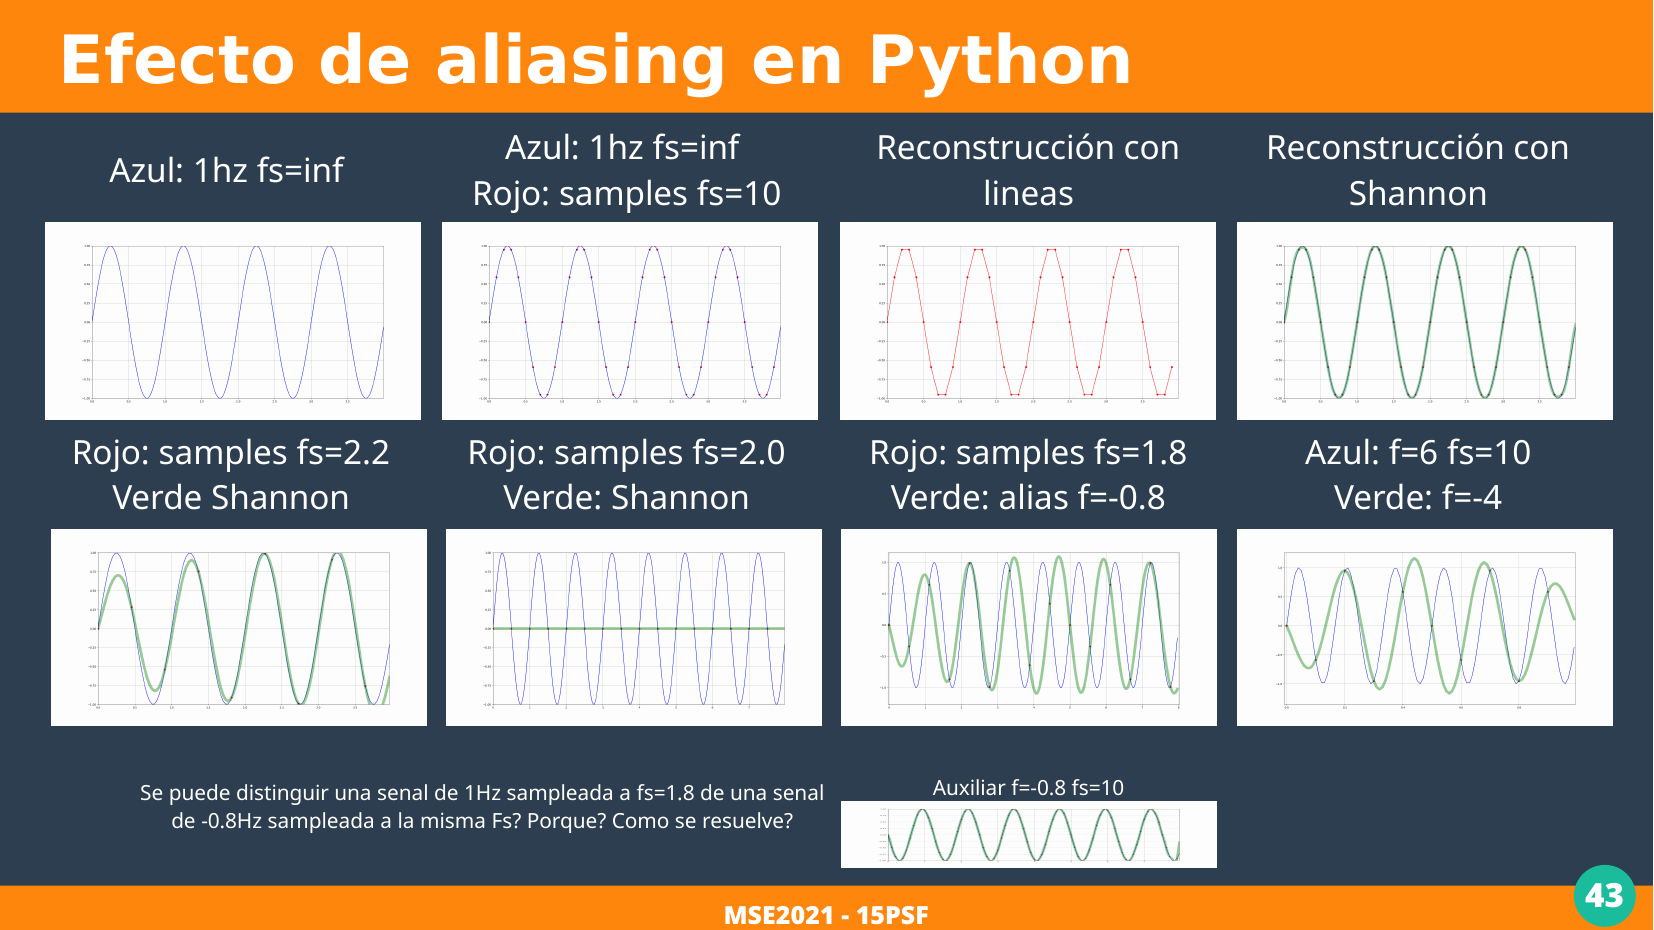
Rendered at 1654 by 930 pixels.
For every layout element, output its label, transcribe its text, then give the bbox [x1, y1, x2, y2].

picture [840, 222, 1216, 420]
list Se puede distinguir una senal de 1Hz sampleada a fs=1.8 de una senal de -0.8Hz sampleada a la misma Fs? Porque? Como se resuelve? [139, 749, 826, 863]
list Azul: 1hz fs=inf Rojo: samples fs=10 [446, 132, 808, 208]
list Azul: 1hz fs=inf [50, 132, 412, 208]
picture [442, 222, 818, 420]
list Reconstrucción con Shannon [1238, 132, 1599, 208]
list Auxiliar f=-0.8 fs=10 [848, 749, 1209, 825]
list Reconstrucción con lineas [848, 132, 1209, 208]
picture [1237, 529, 1613, 726]
picture [45, 222, 421, 420]
picture [446, 529, 822, 726]
list Azul: f=6 fs=10 Verde: f=-4 [1238, 436, 1599, 512]
picture [841, 529, 1217, 726]
title Efecto de aliasing en Python [58, 1, 1594, 120]
list Rojo: samples fs=2.2 Verde Shannon [50, 436, 412, 512]
list Rojo: samples fs=2.0 Verde: Shannon [446, 436, 808, 512]
picture [1237, 222, 1613, 420]
picture [841, 801, 1217, 868]
picture [51, 529, 427, 726]
list Rojo: samples fs=1.8 Verde: alias f=-0.8 [848, 436, 1209, 512]
